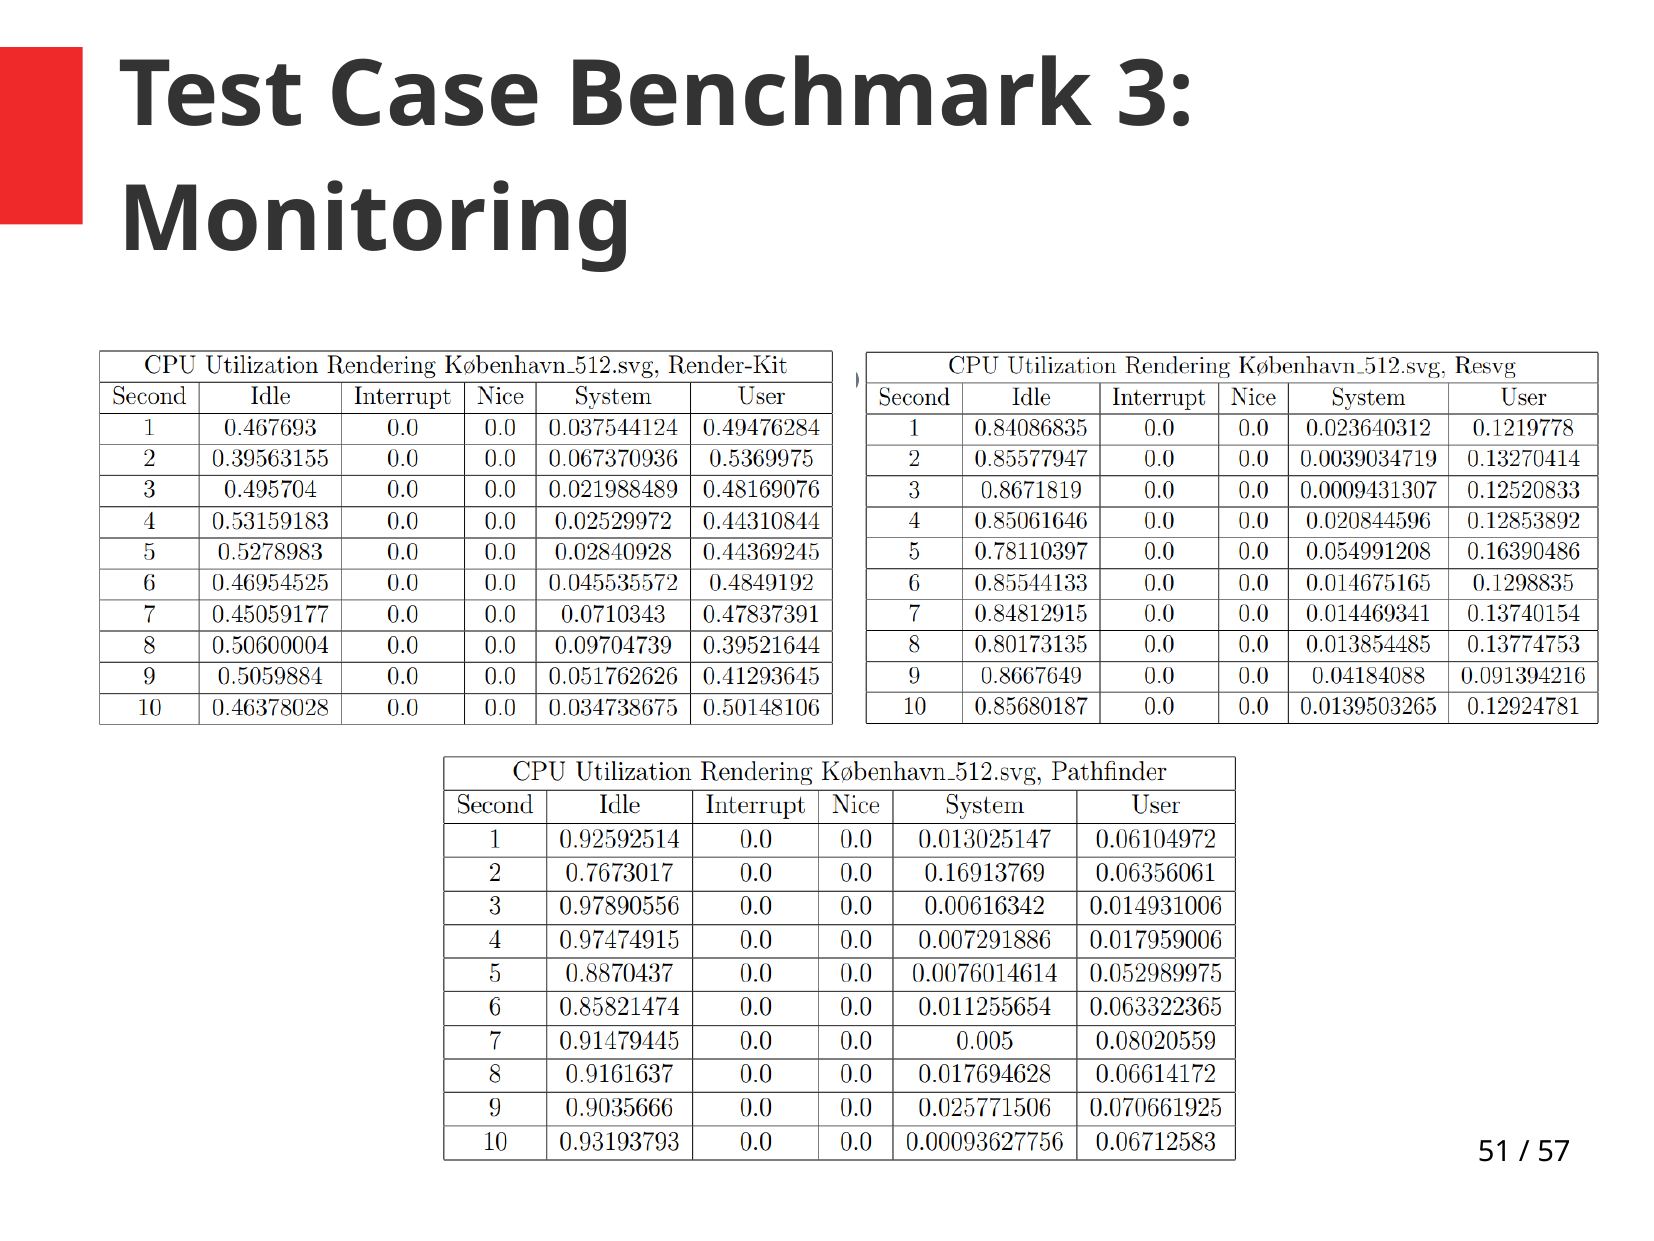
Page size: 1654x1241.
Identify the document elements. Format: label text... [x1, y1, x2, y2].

picture [435, 749, 1244, 1171]
title Test Case Benchmark 3: Monitoring [118, 27, 1571, 278]
picture [90, 344, 841, 736]
picture [856, 344, 1608, 736]
